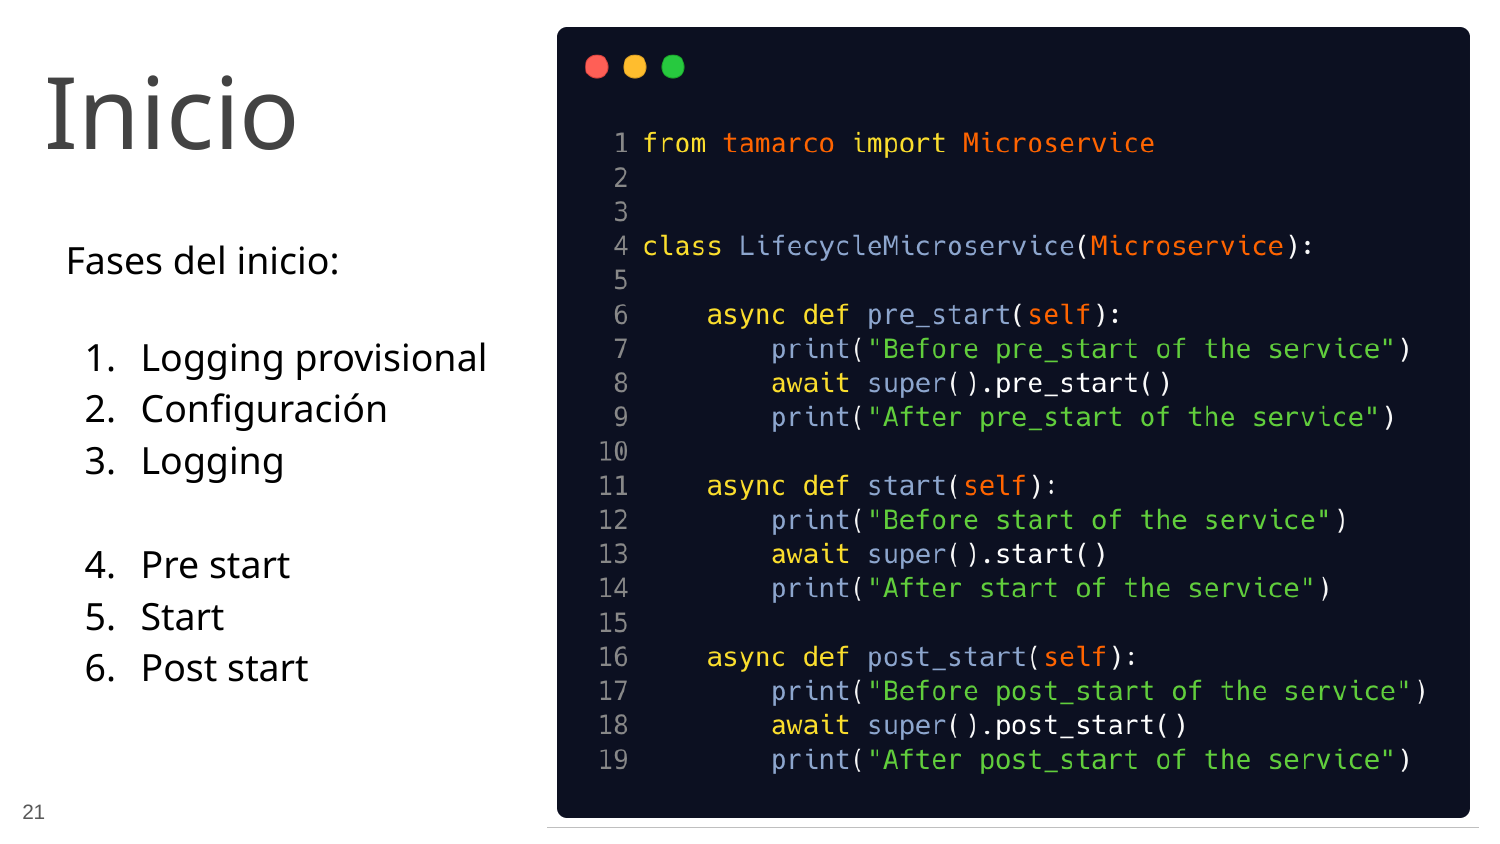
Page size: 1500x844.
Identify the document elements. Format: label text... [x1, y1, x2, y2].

text_box Fases del inicio: Logging provisional Configuración Logging Pre start Start Post start [50, 222, 537, 709]
text_box Inicio [29, 34, 507, 186]
picture [547, 16, 1479, 828]
slide_number <number> [0, 779, 61, 844]
